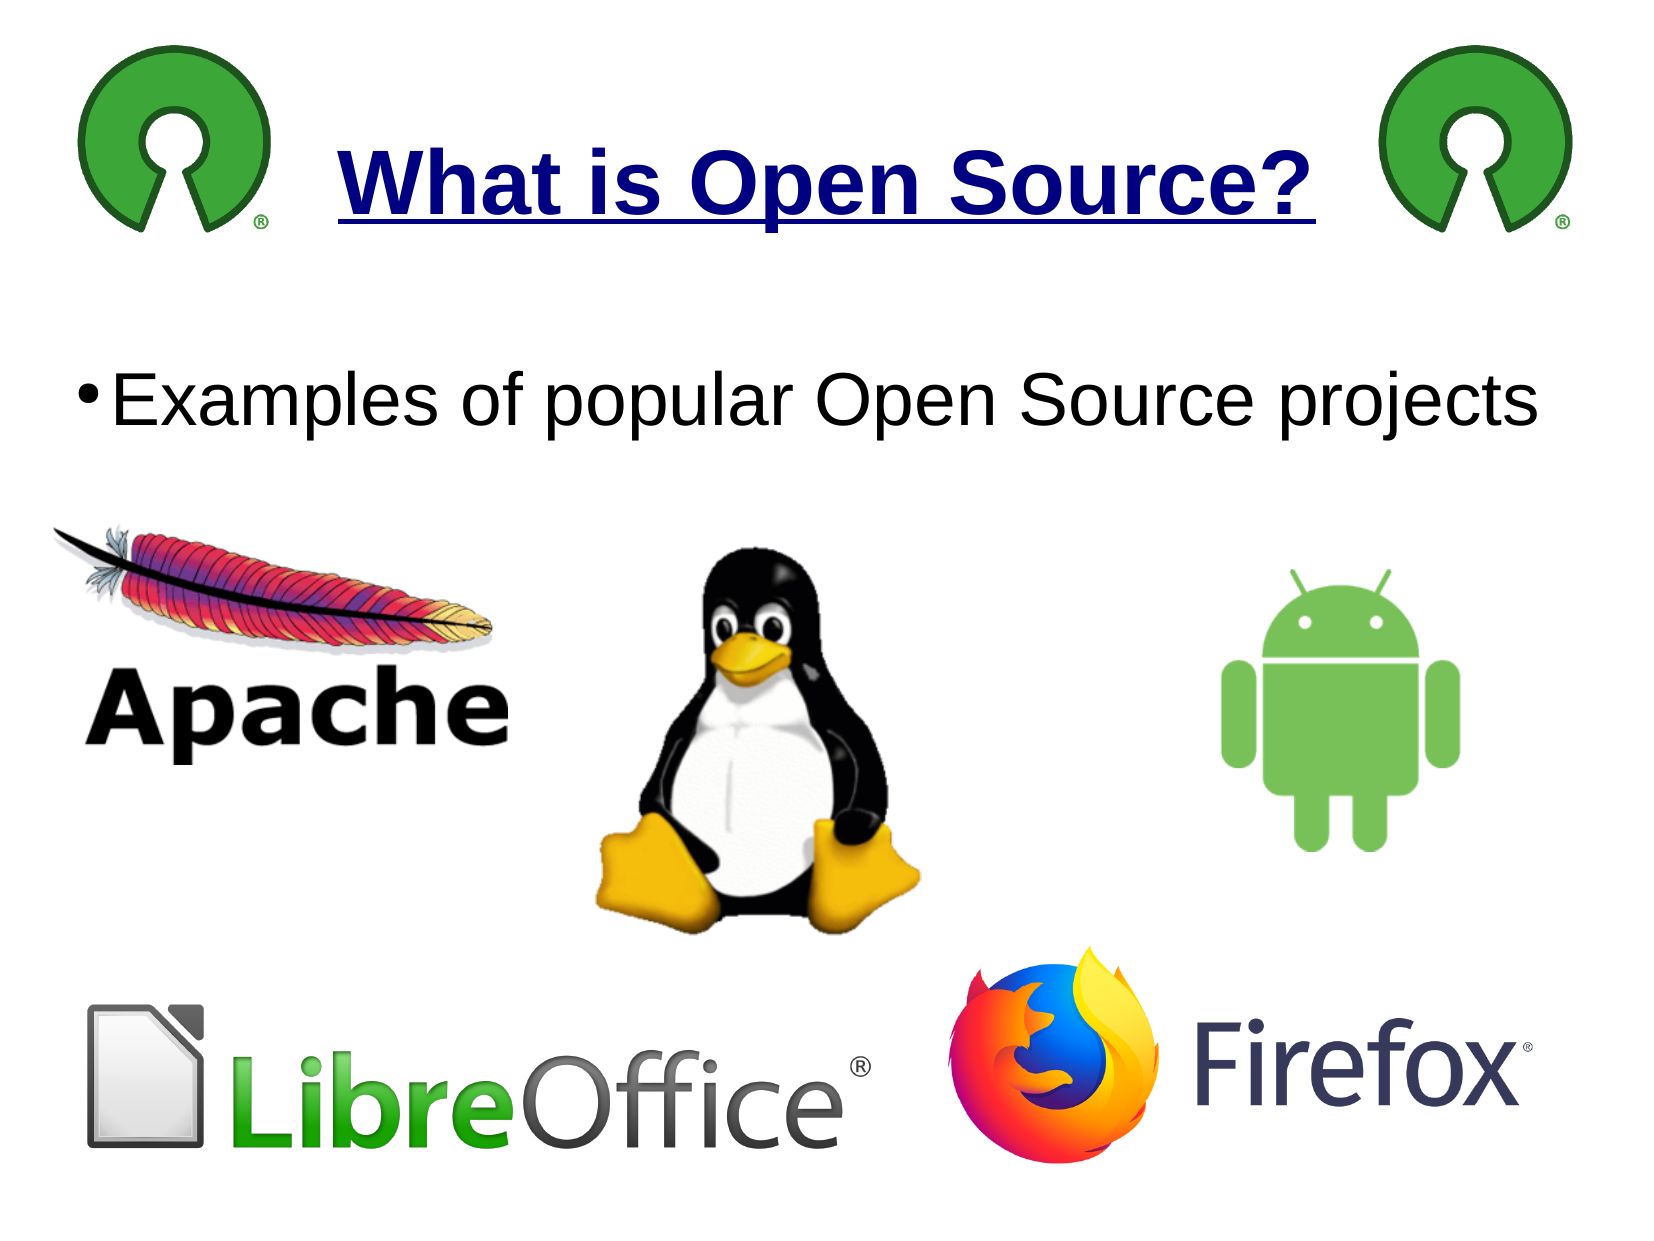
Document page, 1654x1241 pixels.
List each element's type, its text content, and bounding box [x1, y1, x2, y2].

picture [1200, 569, 1482, 852]
picture [75, 41, 274, 241]
picture [64, 831, 1654, 1241]
picture [586, 537, 931, 946]
text_box Examples of popular Open Source projects [75, 270, 1591, 1137]
picture [1376, 41, 1576, 241]
picture [53, 524, 508, 765]
title What is Open Source? [82, 77, 1571, 270]
